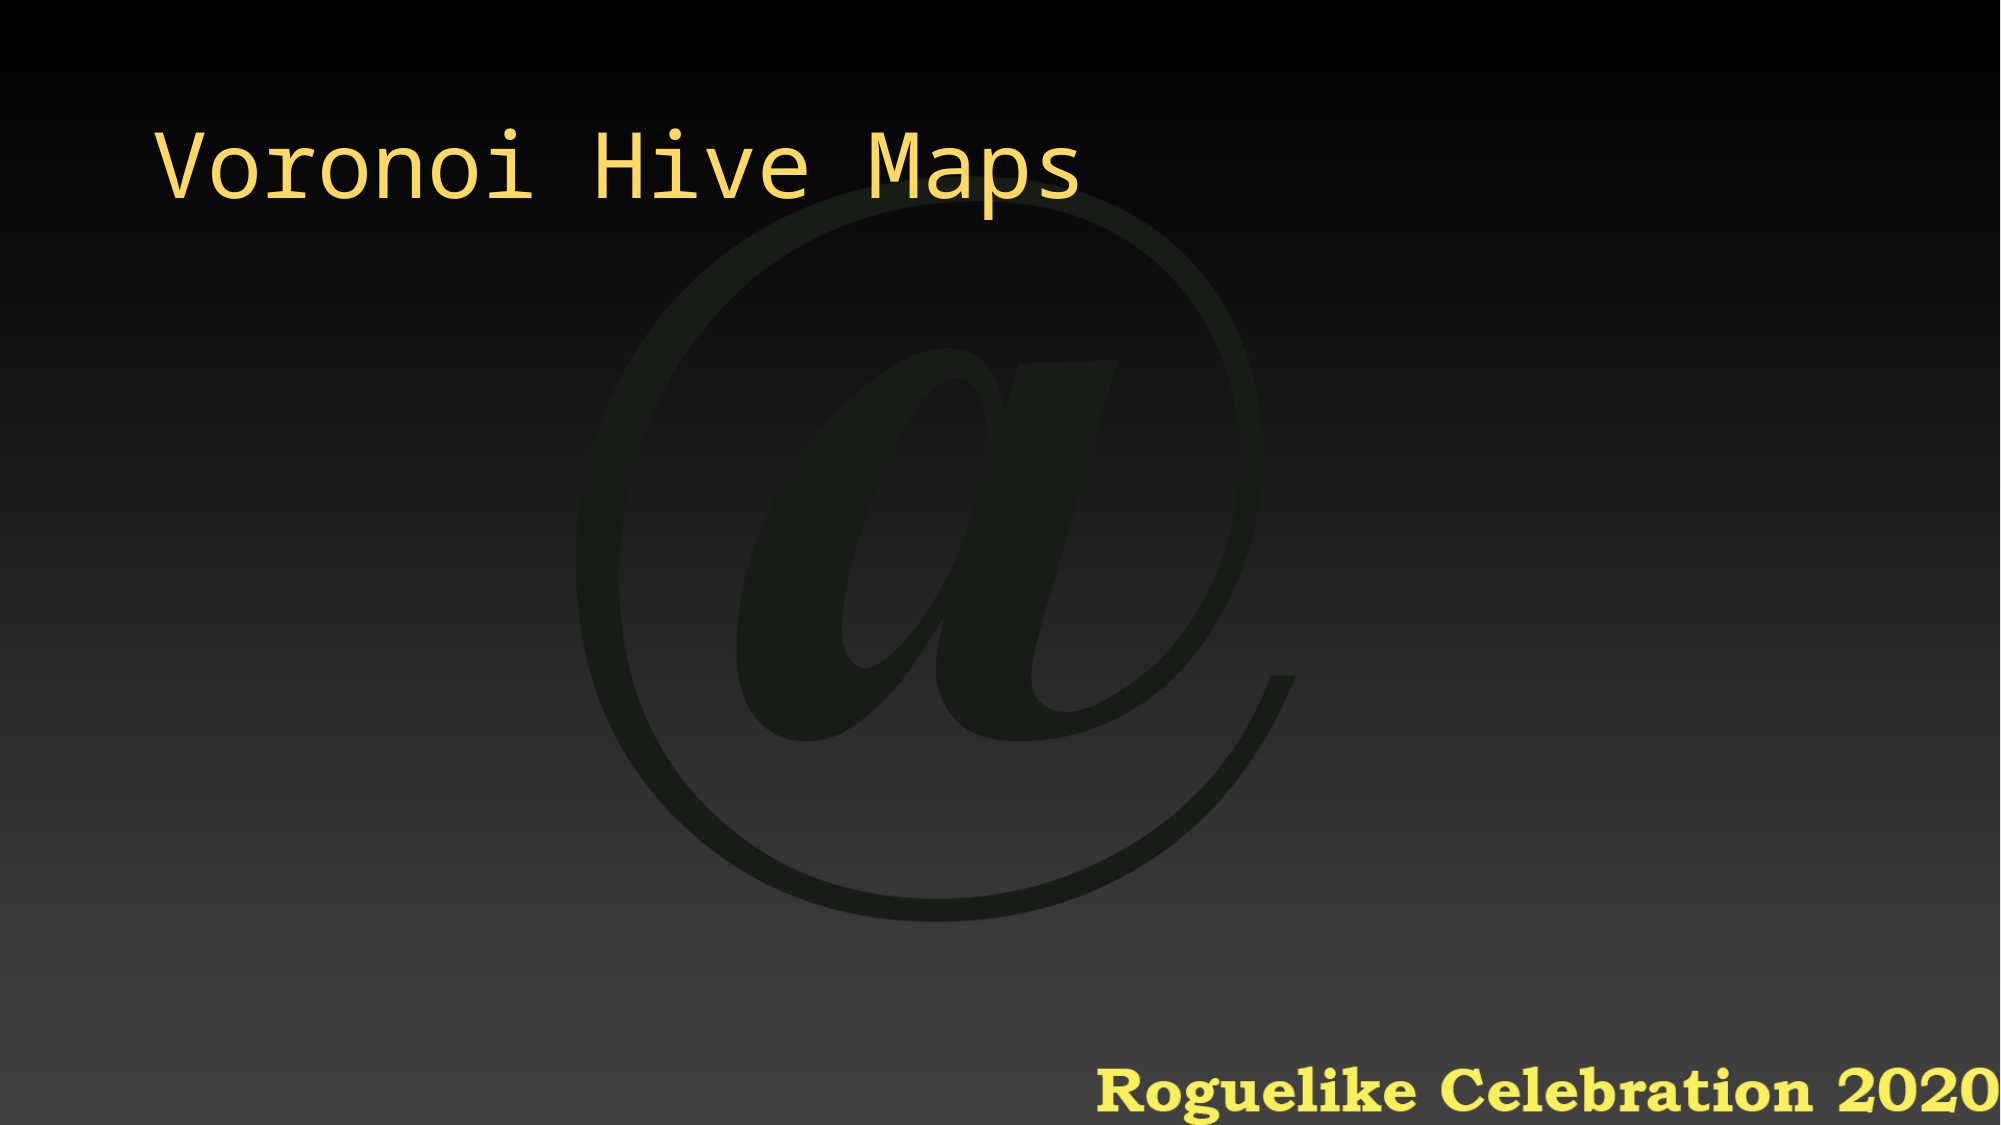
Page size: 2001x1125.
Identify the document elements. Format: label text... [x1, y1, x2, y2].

title Voronoi Hive Maps [137, 59, 1863, 278]
picture [0, 0, 2001, 1125]
